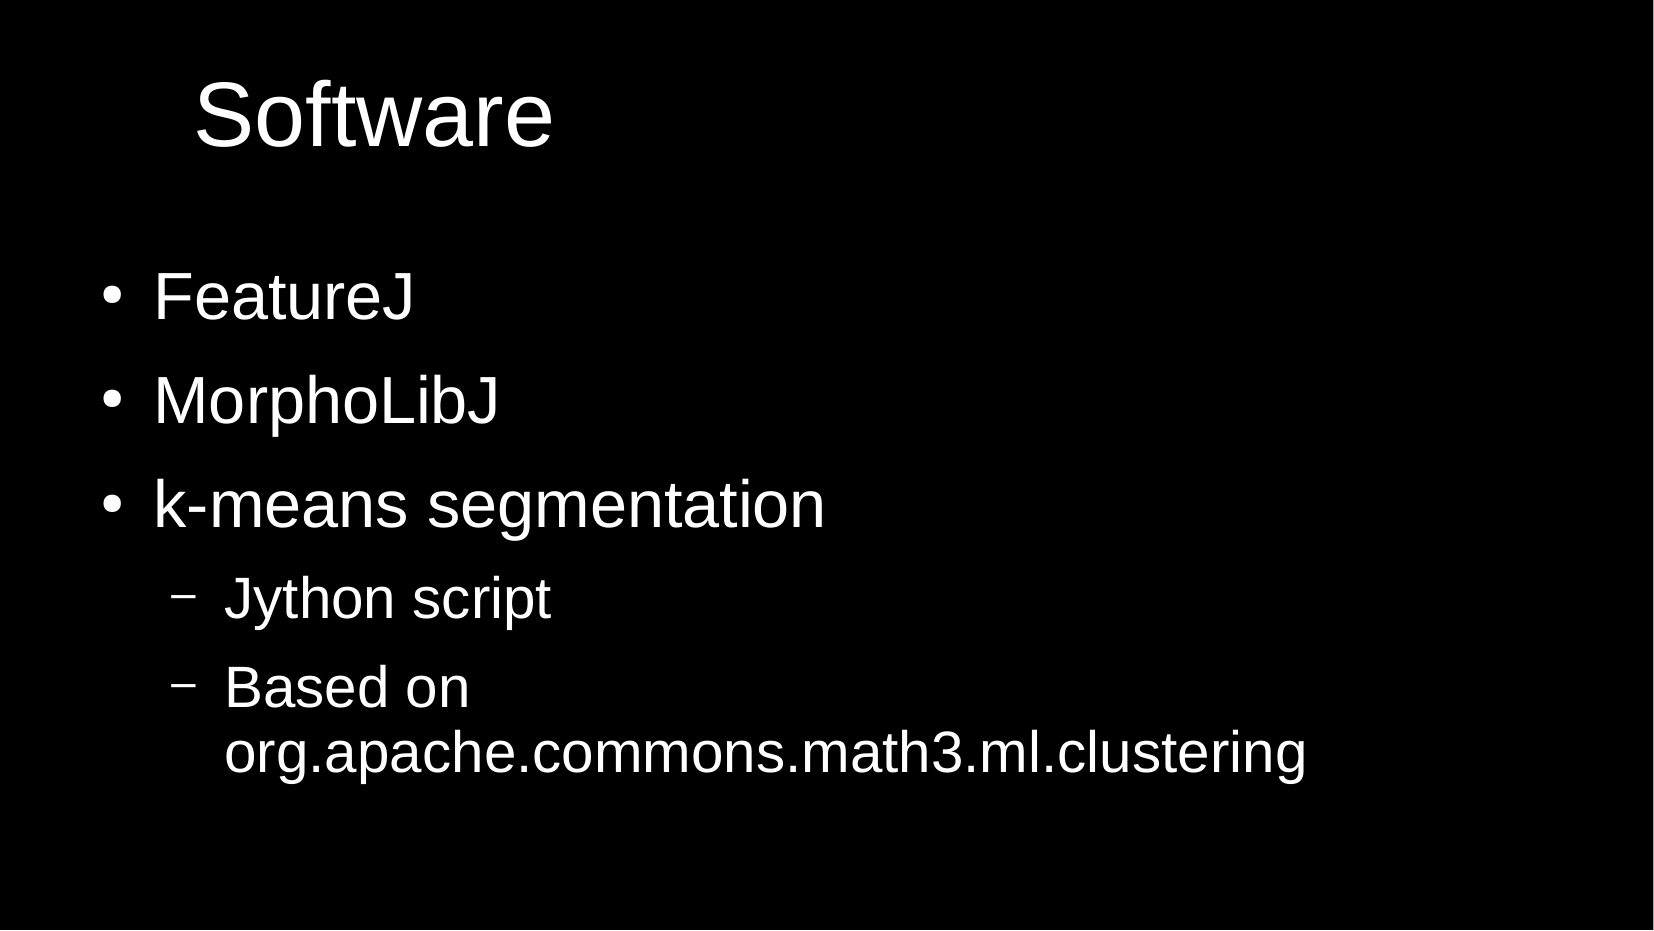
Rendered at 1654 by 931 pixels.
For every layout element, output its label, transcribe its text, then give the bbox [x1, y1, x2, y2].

list FeatureJ MorphoLibJ k-means segmentation Jython script Based on org.apache.commons.math3.ml.clustering [82, 258, 1512, 886]
title Software [82, 37, 667, 193]
